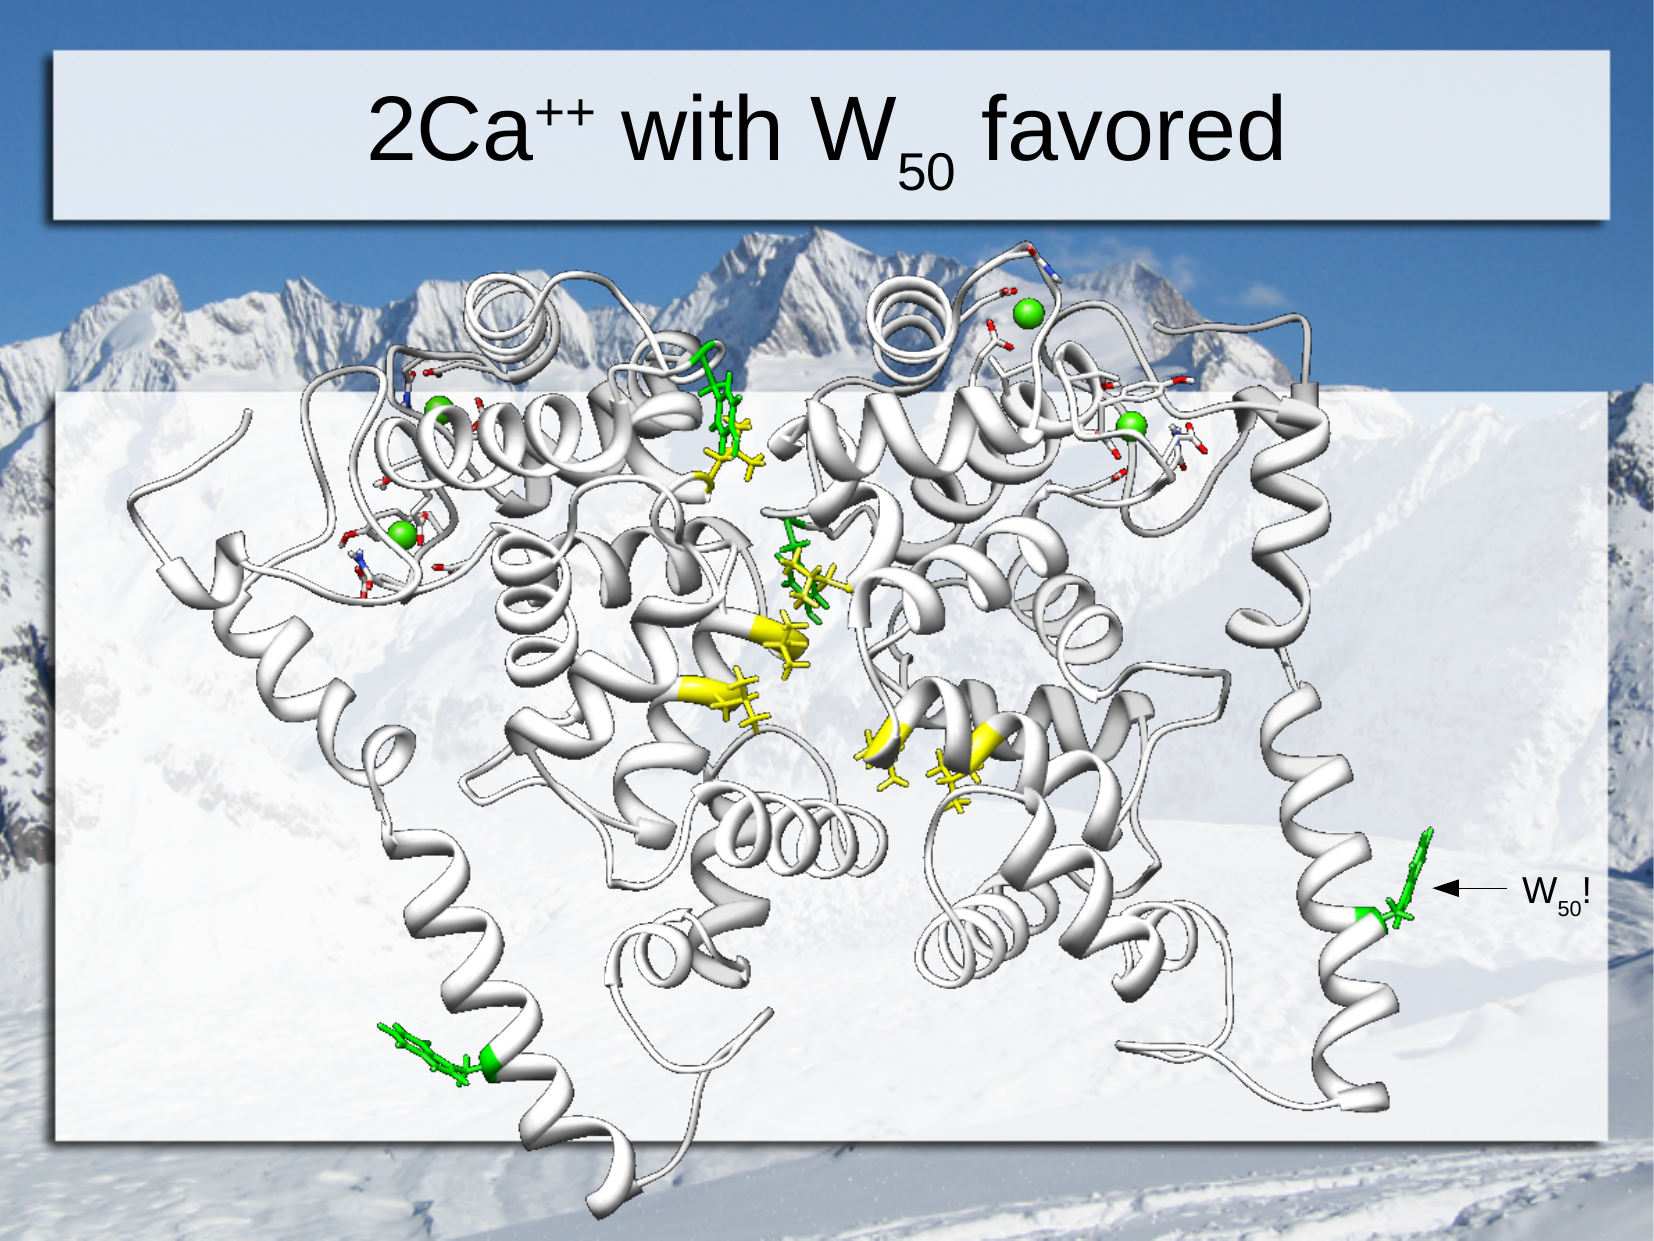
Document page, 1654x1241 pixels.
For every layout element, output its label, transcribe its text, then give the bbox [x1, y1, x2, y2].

picture [0, 0, 1654, 1241]
title 2Ca++ with W50 favored [59, 61, 1595, 174]
text_box W50! [1507, 862, 1608, 929]
